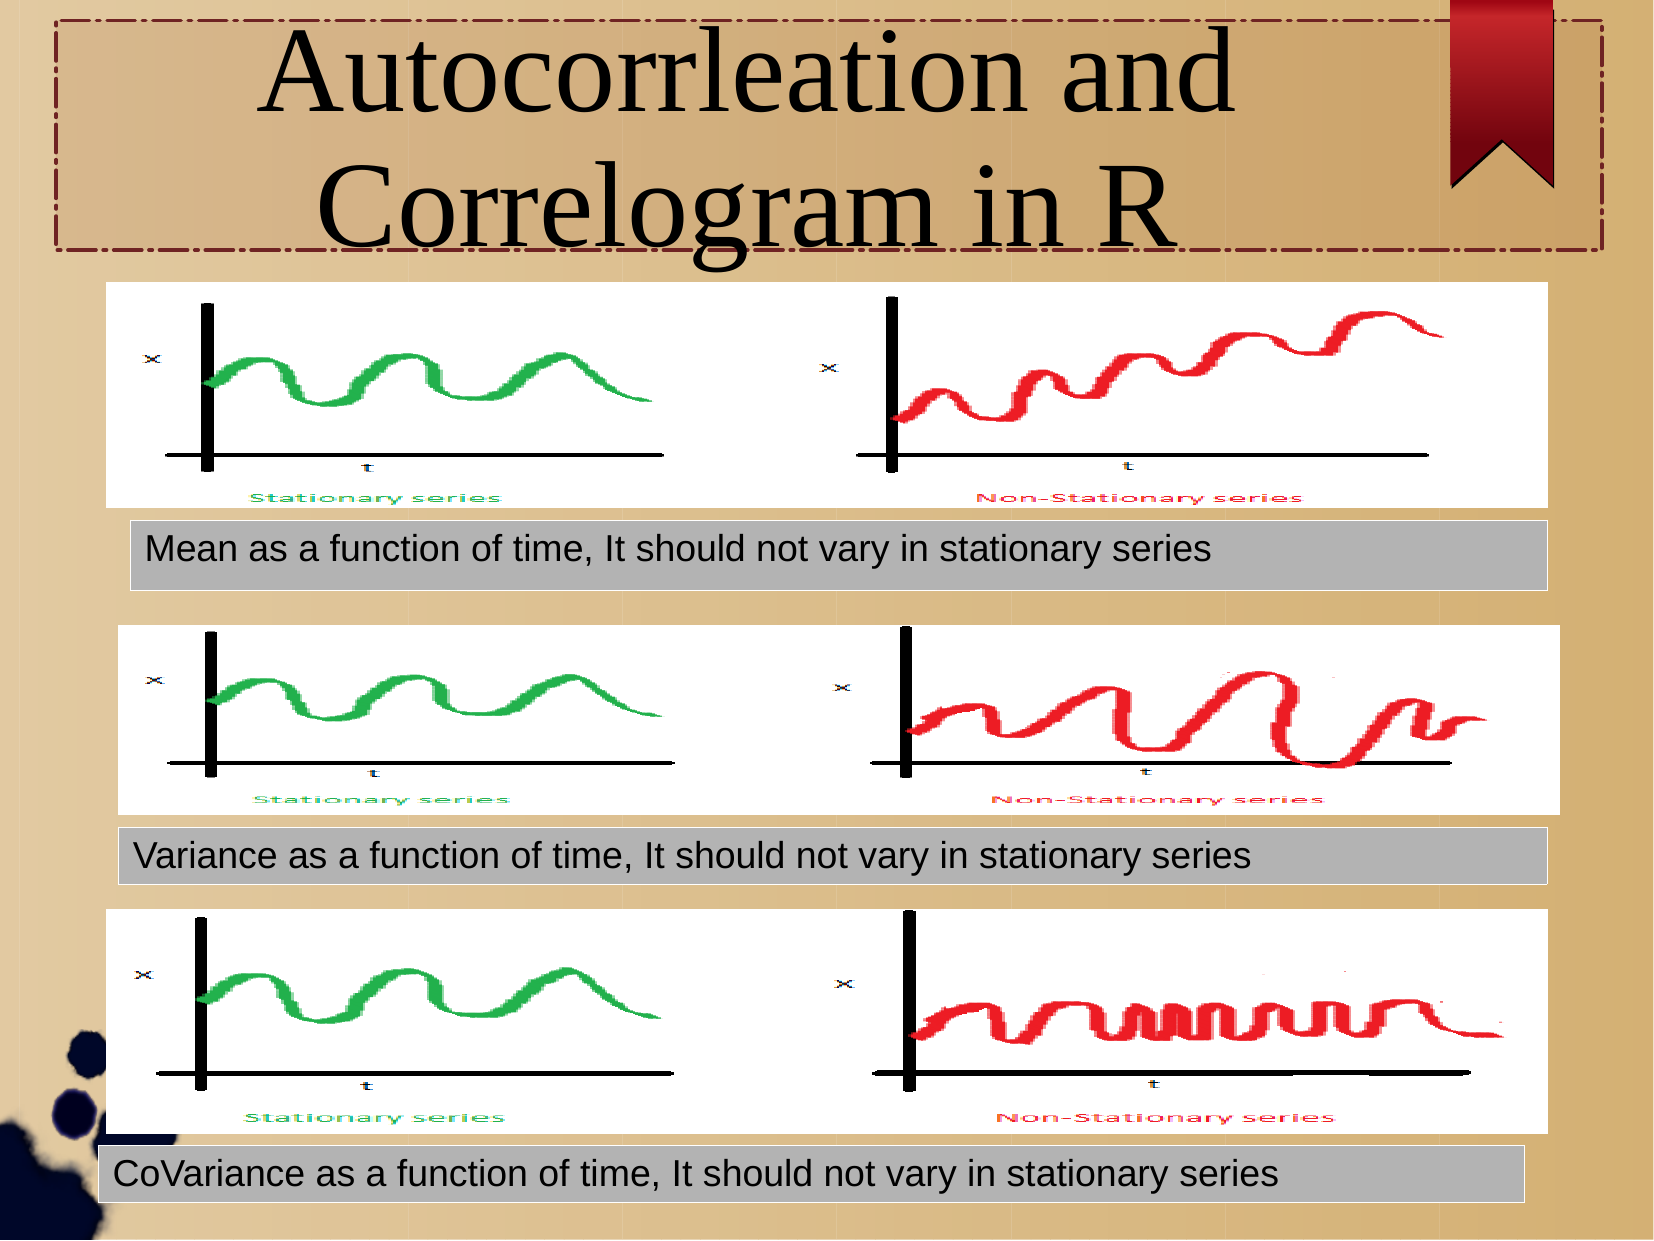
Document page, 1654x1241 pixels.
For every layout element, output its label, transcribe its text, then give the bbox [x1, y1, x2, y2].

title Autocorrleation and Correlogram in R [82, 2, 1412, 274]
picture [106, 909, 1548, 1134]
picture [106, 282, 1548, 508]
picture [118, 625, 1560, 815]
table_header CoVariance as a function of time, It should not vary in stationary series [99, 1146, 1524, 1202]
table_header Mean as a function of time, It should not vary in stationary series [131, 521, 1547, 590]
table_header Variance as a function of time, It should not vary in stationary series [119, 828, 1547, 884]
